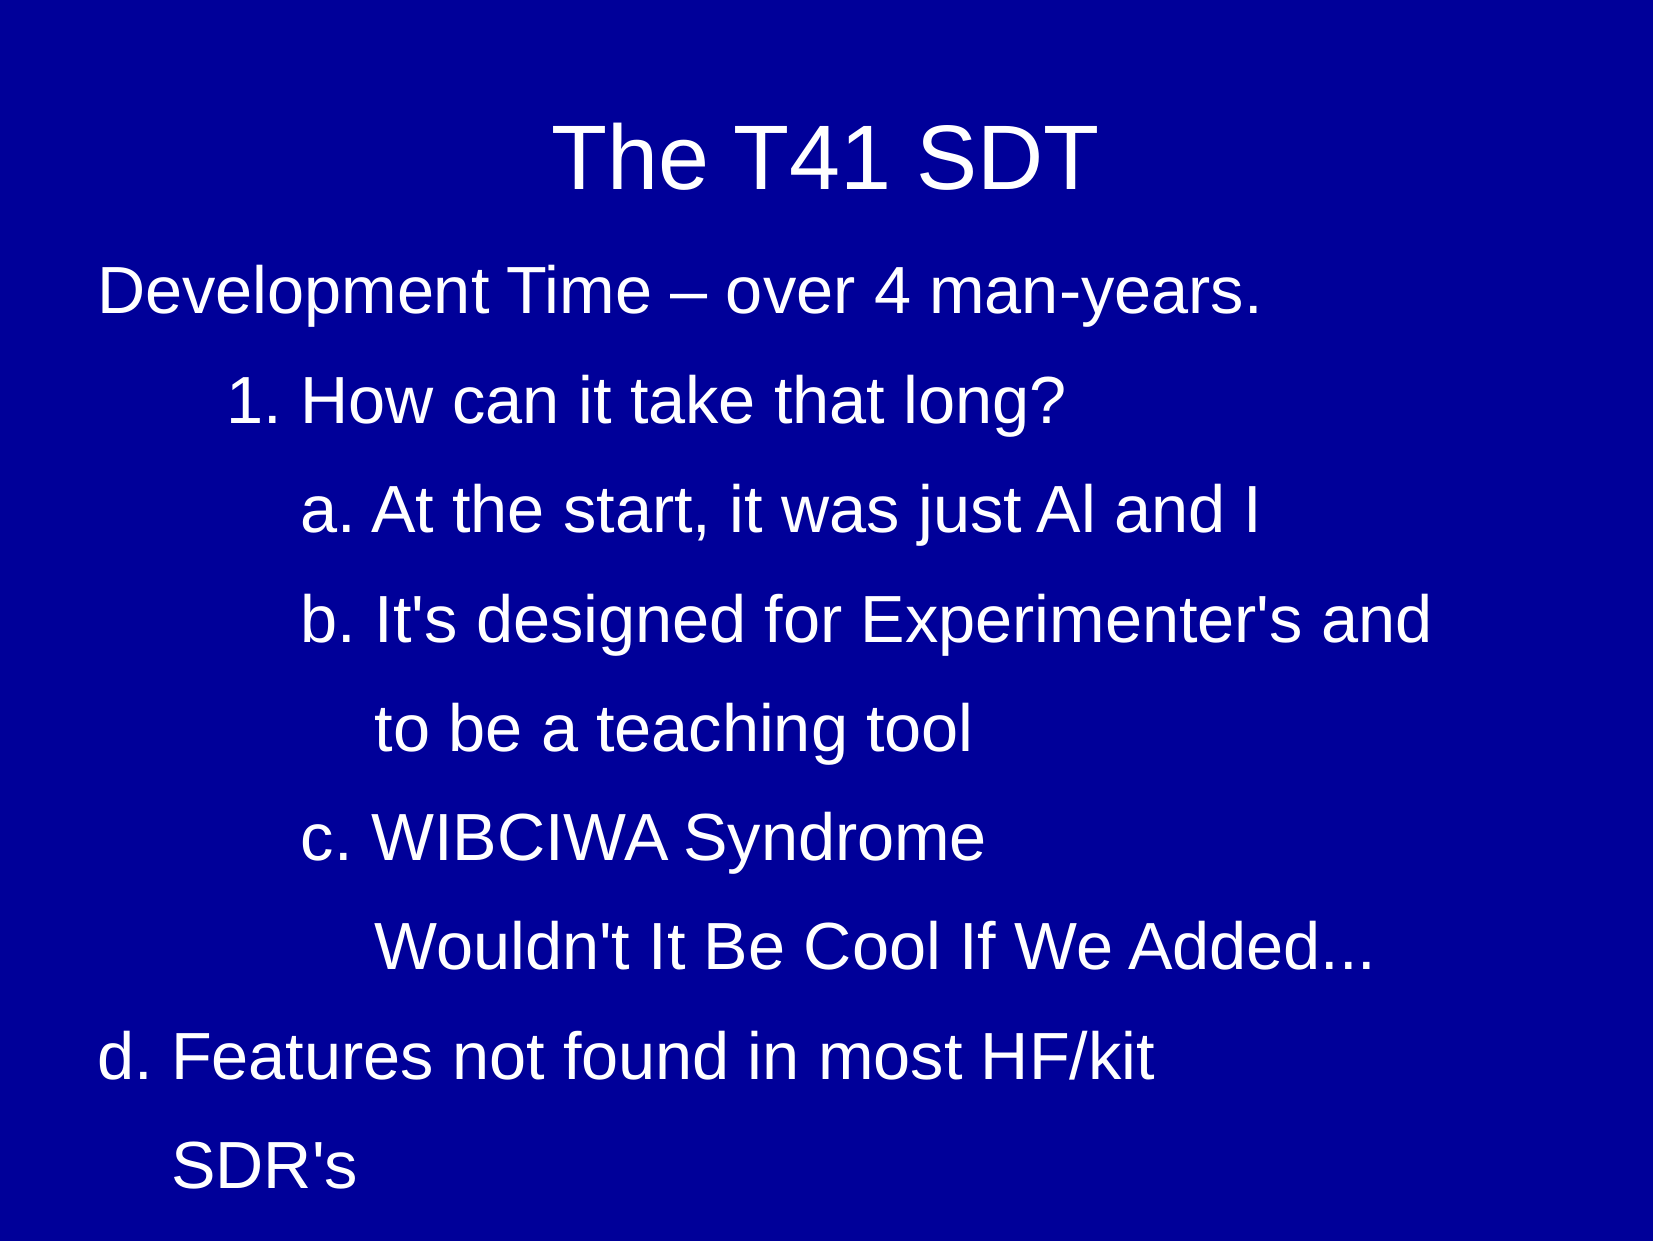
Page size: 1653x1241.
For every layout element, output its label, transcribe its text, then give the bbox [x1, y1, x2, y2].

text_box Development Time – over 4 man-years. 1. How can it take that long? a. At the start, it was just Al and I b. It's designed for Experimenter's and to be a teaching tool c. WIBCIWA Syndrome Wouldn't It Be Cool If We Added... d. Features not found in most HF/kit SDR's [82, 240, 1571, 1191]
text_box The T41 SDT [82, 49, 1571, 240]
